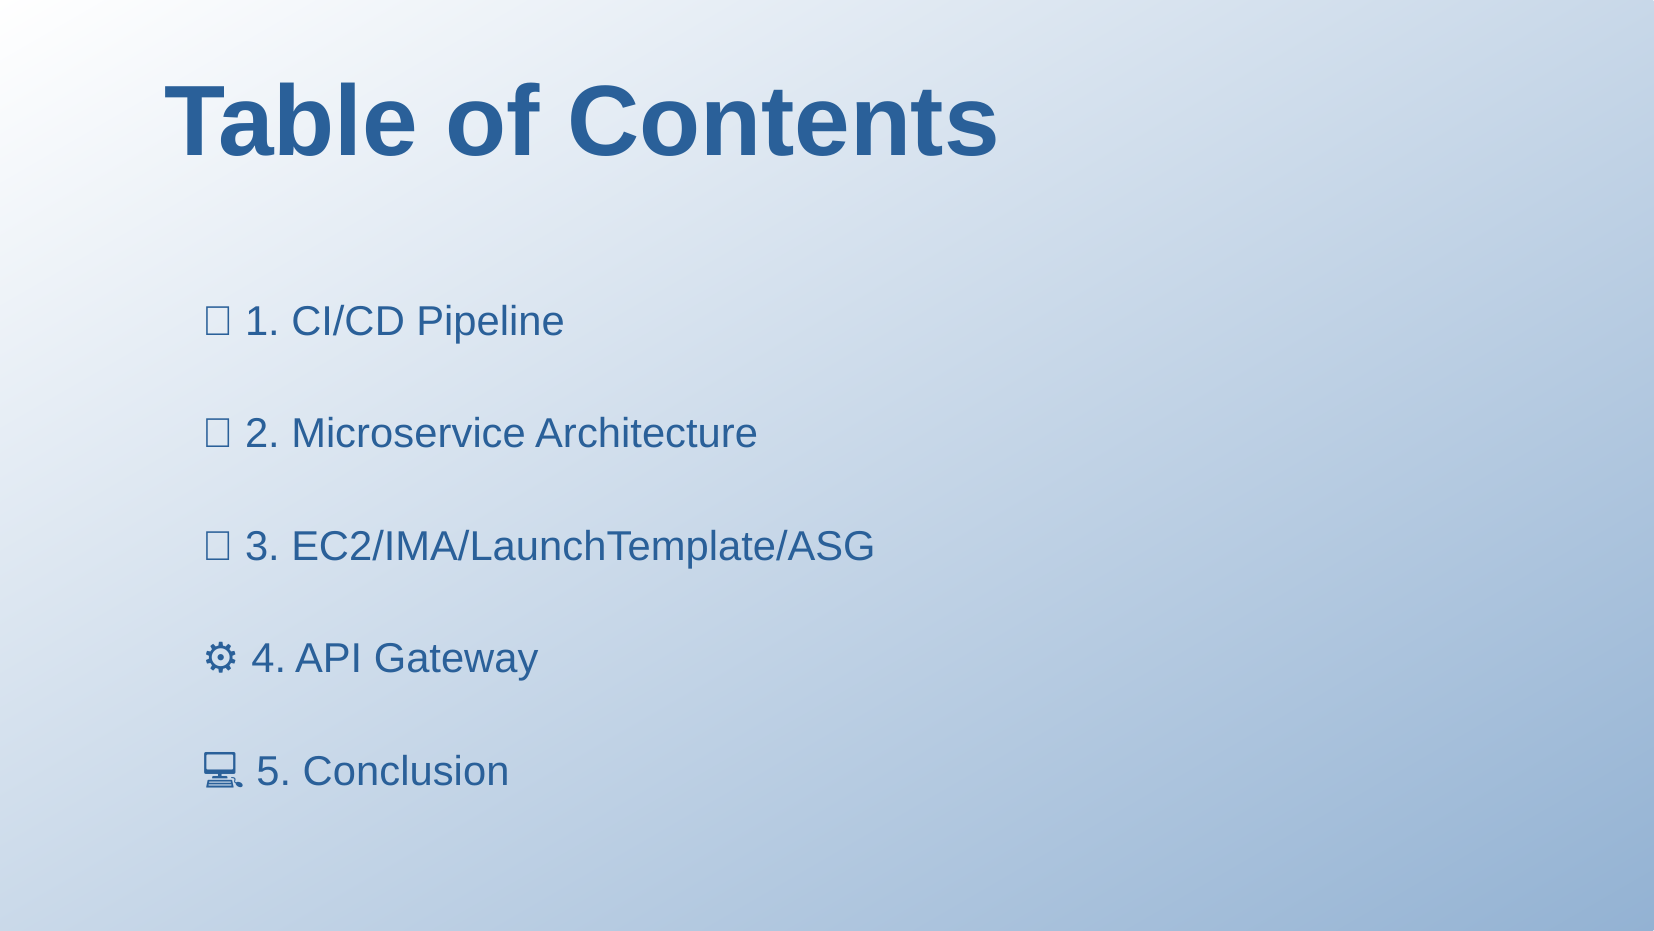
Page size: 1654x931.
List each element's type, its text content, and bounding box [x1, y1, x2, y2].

text_box 🧠 2. Microservice Architecture [187, 402, 1350, 511]
text_box Table of Contents [149, 57, 1463, 192]
text_box 💻 5. Conclusion [187, 739, 1013, 815]
text_box ⚙️ 4. API Gateway [187, 627, 1013, 703]
text_box 🚀 3. EC2/IMA/LaunchTemplate/ASG [187, 514, 1013, 602]
text_box 🧩 1. CI/CD Pipeline [187, 289, 1013, 365]
